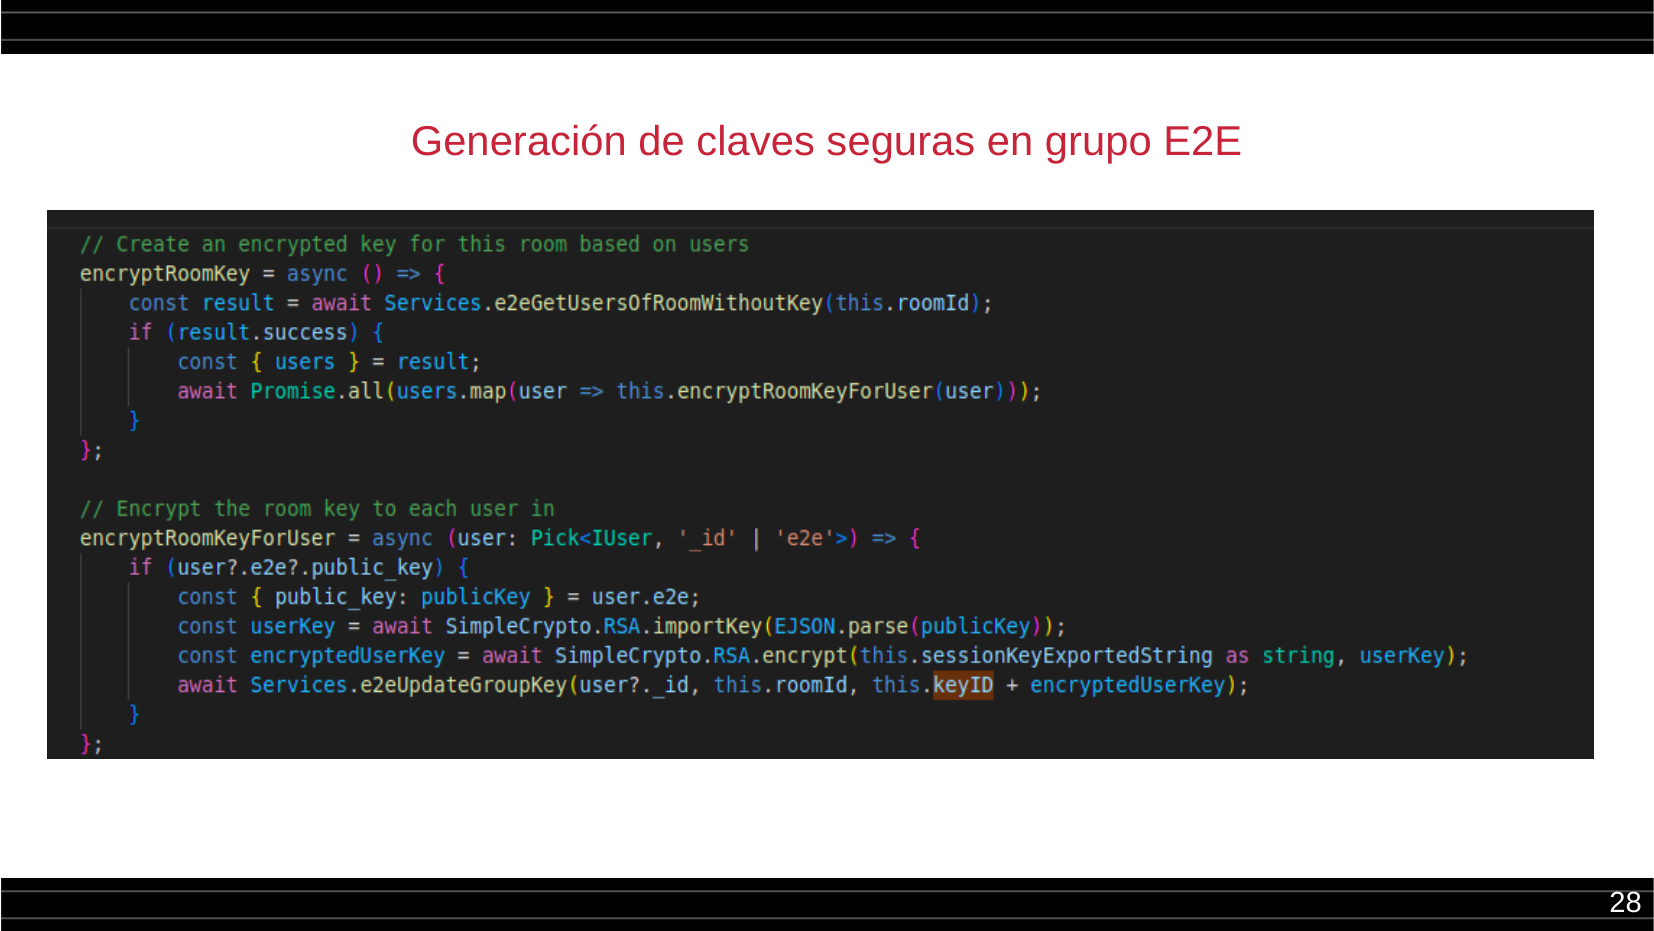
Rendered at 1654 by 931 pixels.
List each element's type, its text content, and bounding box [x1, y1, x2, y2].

picture [1, 878, 1654, 931]
picture [47, 210, 1594, 759]
title Generación de claves seguras en grupo E2E [82, 92, 1571, 189]
picture [1, 0, 1654, 54]
